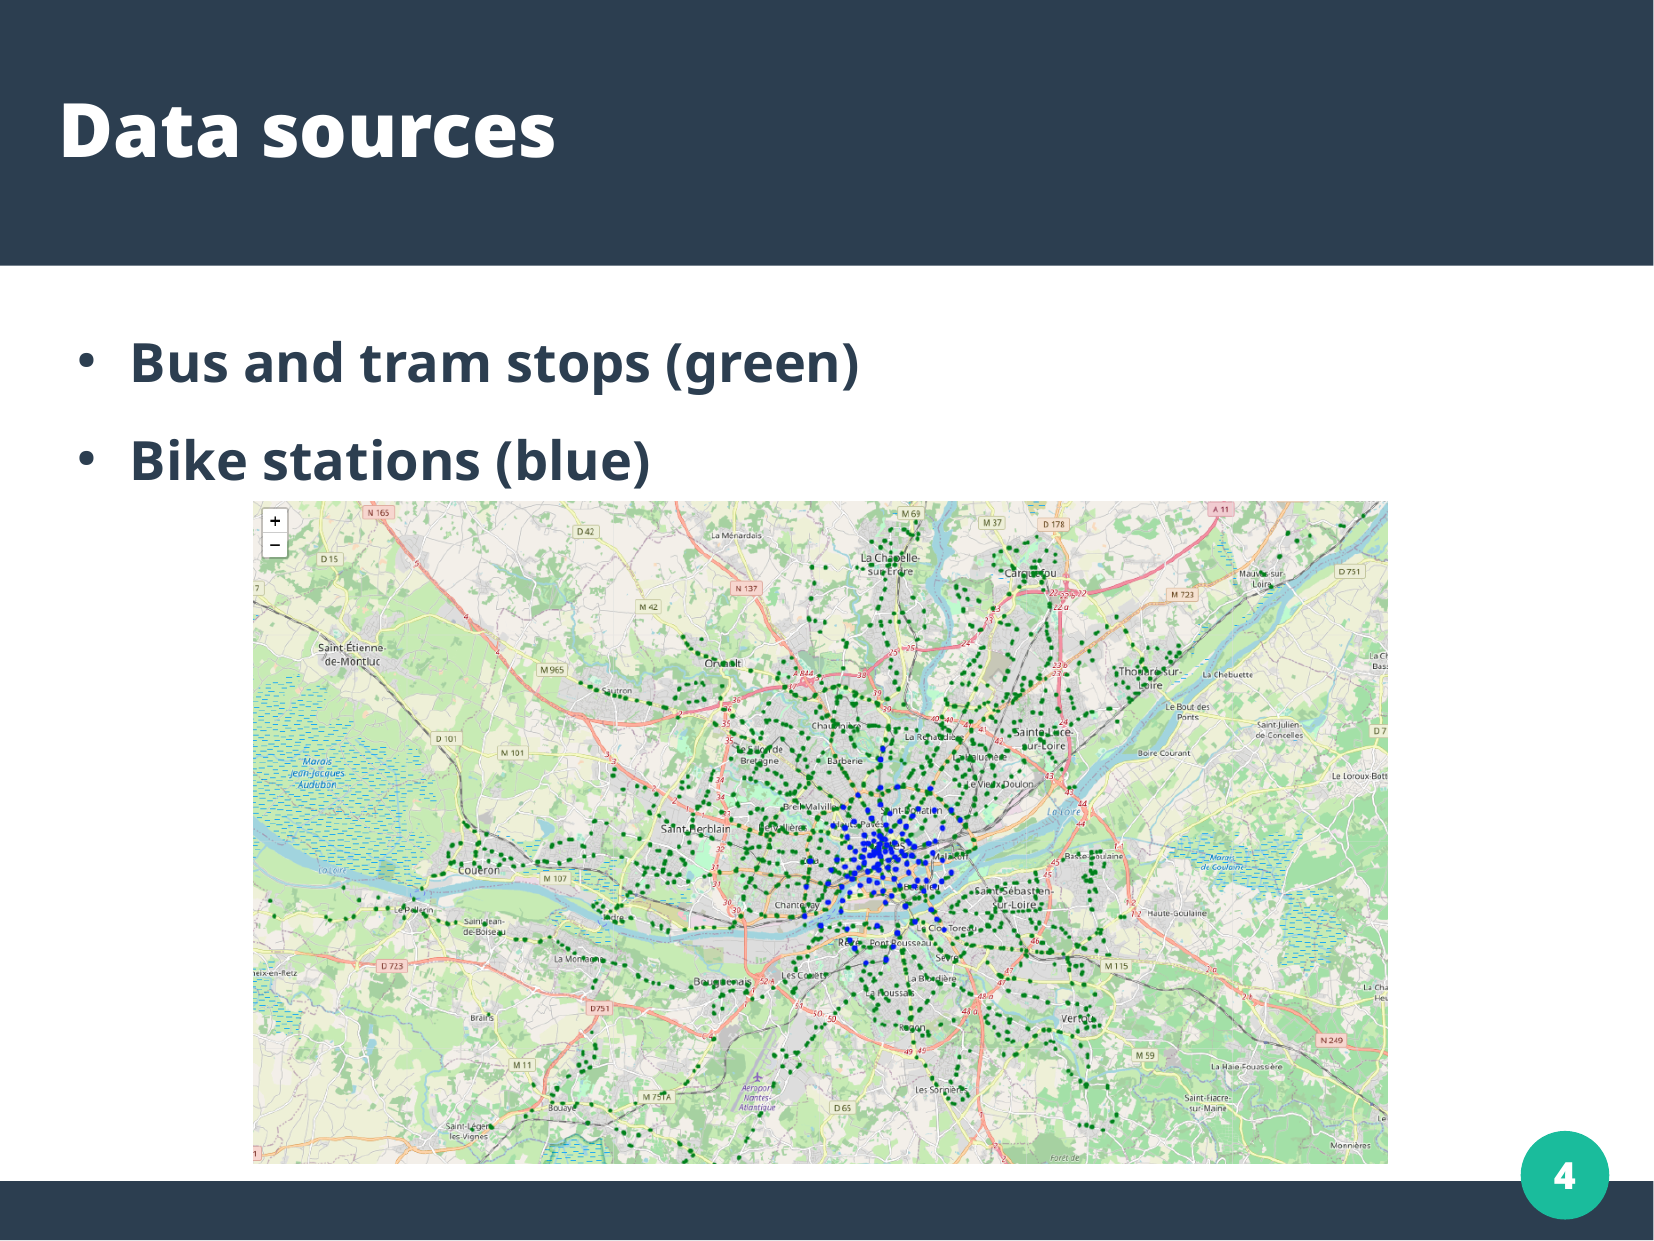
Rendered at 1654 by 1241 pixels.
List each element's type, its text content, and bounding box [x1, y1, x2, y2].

picture [250, 501, 1388, 1164]
list Bus and tram stops (green) Bike stations (blue) [59, 324, 1595, 1152]
title Data sources [59, 49, 1595, 207]
